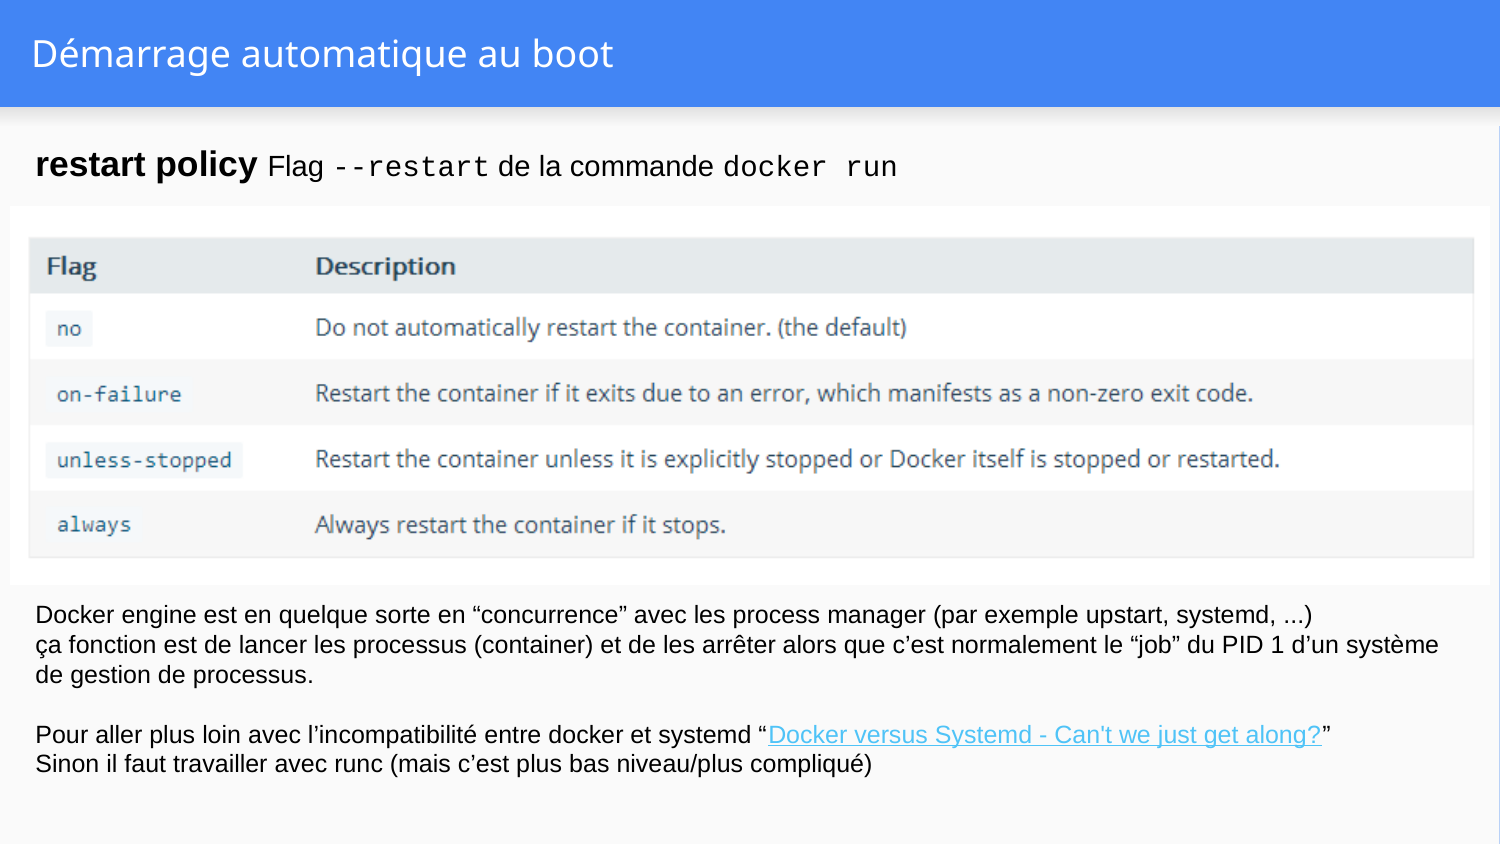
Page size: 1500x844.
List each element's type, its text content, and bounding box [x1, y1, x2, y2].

title Démarrage automatique au boot [16, 2, 1464, 102]
text_box restart policy Flag --restart de la commande docker run Docker engine est en quelque sorte en “concurrence” avec les process manager (par exemple upstart, systemd, ...) ça fonction est de lancer les processus (container) et de les arrêter alors que c’est normalement le “job” du PID 1 d’un système de gestion de processus. Pour aller plus loin avec l’incompatibilité entre docker et systemd “Docker versus Systemd - Can't we just get along?” Sinon il faut travailler avec runc (mais c’est plus bas niveau/plus compliqué) [20, 126, 1486, 206]
picture [10, 206, 1490, 585]
text_box restart policy Flag --restart de la commande docker run Docker engine est en quelque sorte en “concurrence” avec les process manager (par exemple upstart, systemd, ...) ça fonction est de lancer les processus (container) et de les arrêter alors que c’est normalement le “job” du PID 1 d’un système de gestion de processus. Pour aller plus loin avec l’incompatibilité entre docker et systemd “Docker versus Systemd - Can't we just get along?” Sinon il faut travailler avec runc (mais c’est plus bas niveau/plus compliqué) [20, 585, 1486, 829]
